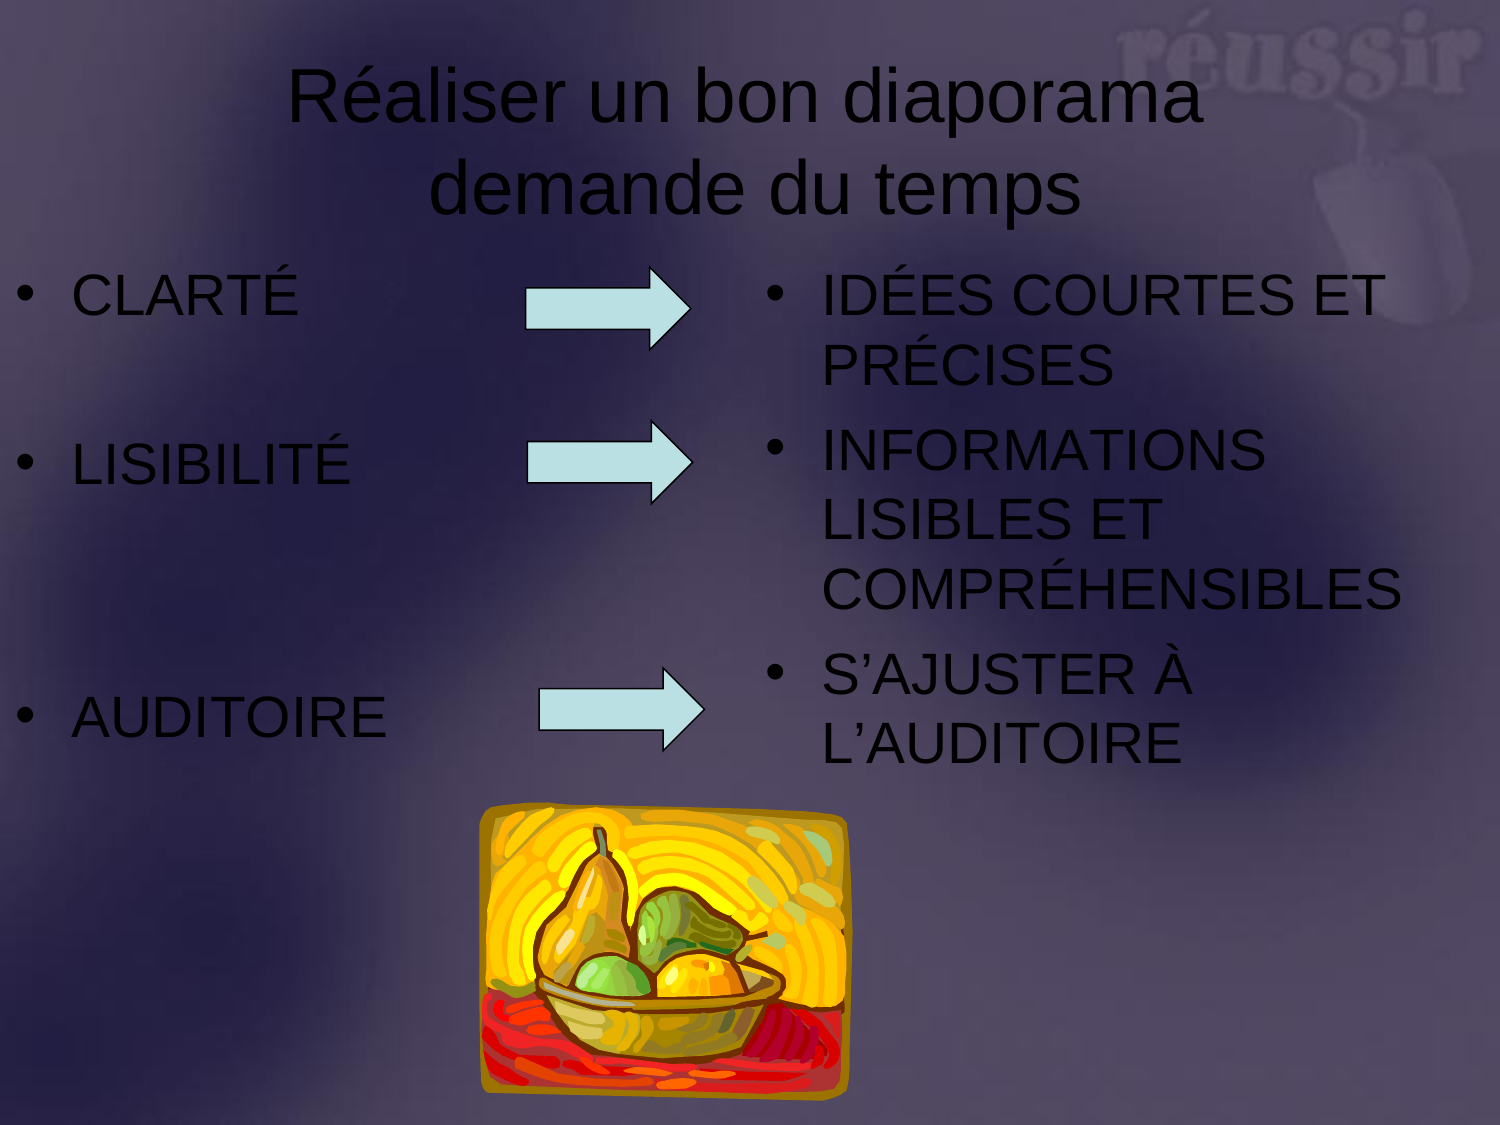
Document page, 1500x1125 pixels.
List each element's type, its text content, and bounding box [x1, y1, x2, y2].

text_box [525, 267, 691, 351]
text_box [539, 667, 705, 751]
text_box [527, 420, 693, 504]
text_box IDÉES COURTES ET PRÉCISES INFORMATIONS LISIBLES ET COMPRÉHENSIBLES S’AJUSTER À L’AUDITOIRE [750, 249, 1500, 1094]
text_box Réaliser un bon diaporama demande du temps [135, 37, 1377, 238]
text_box CLARTÉ LISIBILITÉ AUDITOIRE [0, 249, 744, 1015]
picture [0, 0, 1500, 1125]
